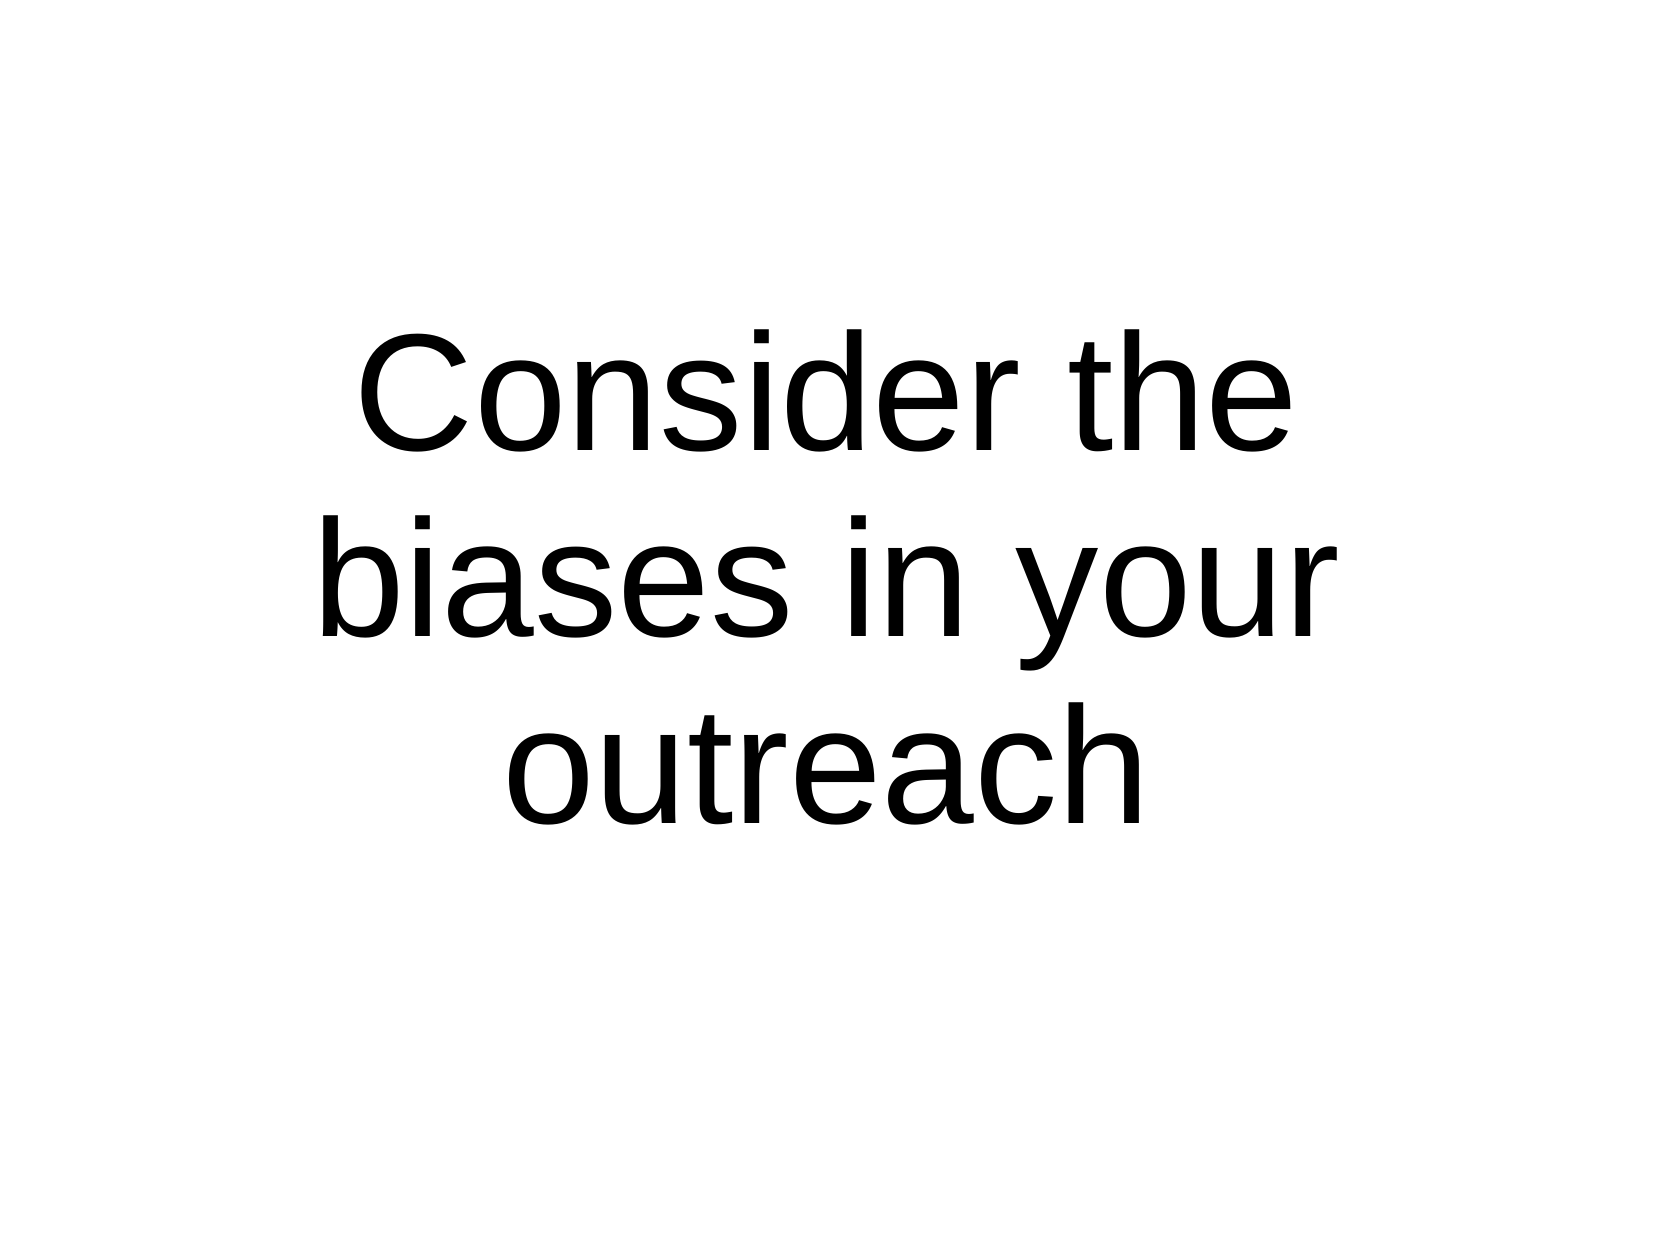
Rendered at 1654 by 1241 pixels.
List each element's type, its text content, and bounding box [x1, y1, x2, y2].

subtitle Consider the biases in your outreach [82, 56, 1571, 1102]
